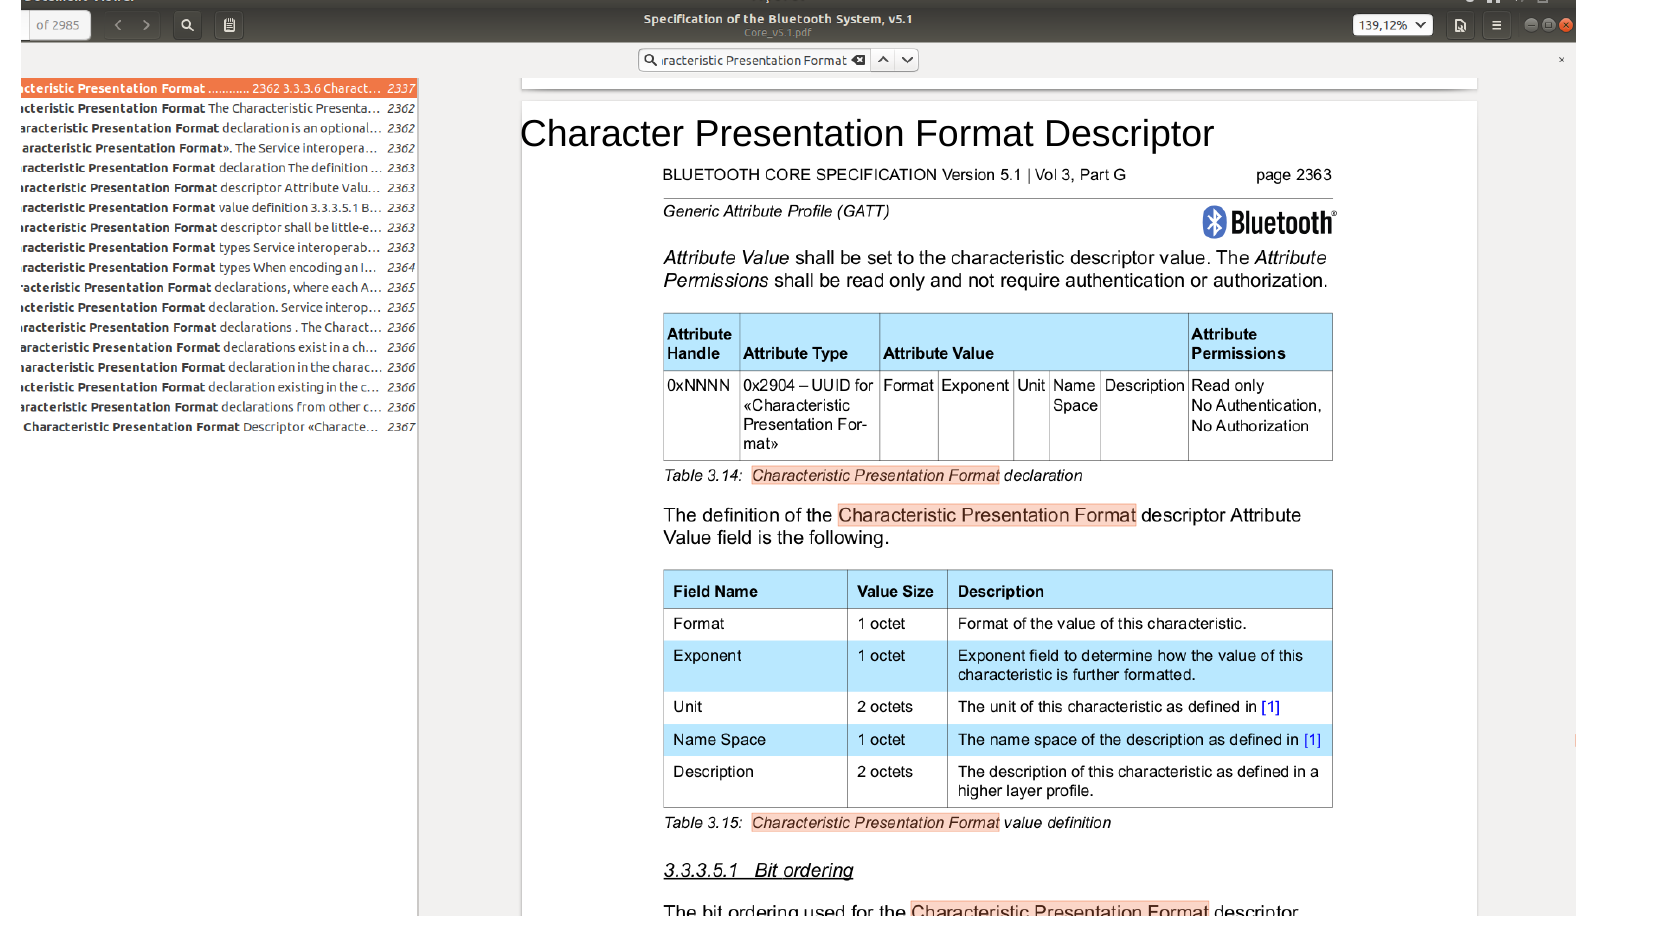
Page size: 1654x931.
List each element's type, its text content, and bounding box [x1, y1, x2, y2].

picture [21, 0, 1576, 916]
text_box Character Presentation Format Descriptor [505, 105, 1231, 162]
